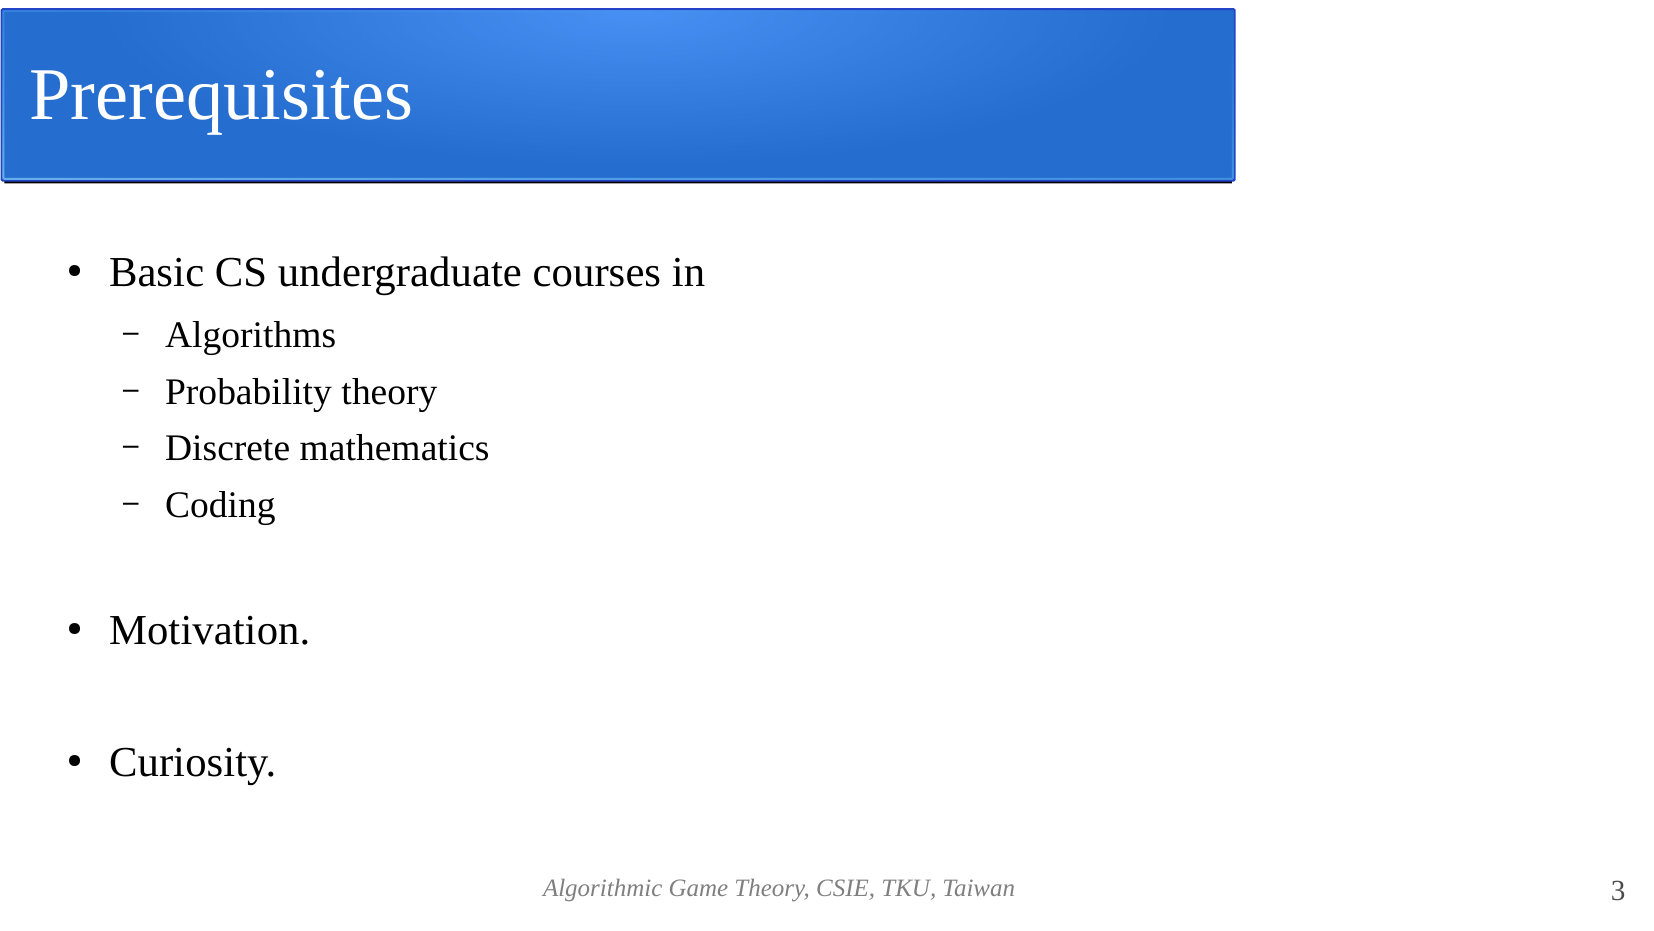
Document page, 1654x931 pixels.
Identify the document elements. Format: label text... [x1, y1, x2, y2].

list Basic CS undergraduate courses in Algorithms Probability theory Discrete mathematics Coding Motivation. Curiosity. [53, 248, 1542, 788]
title Prerequisites [29, 17, 1138, 172]
